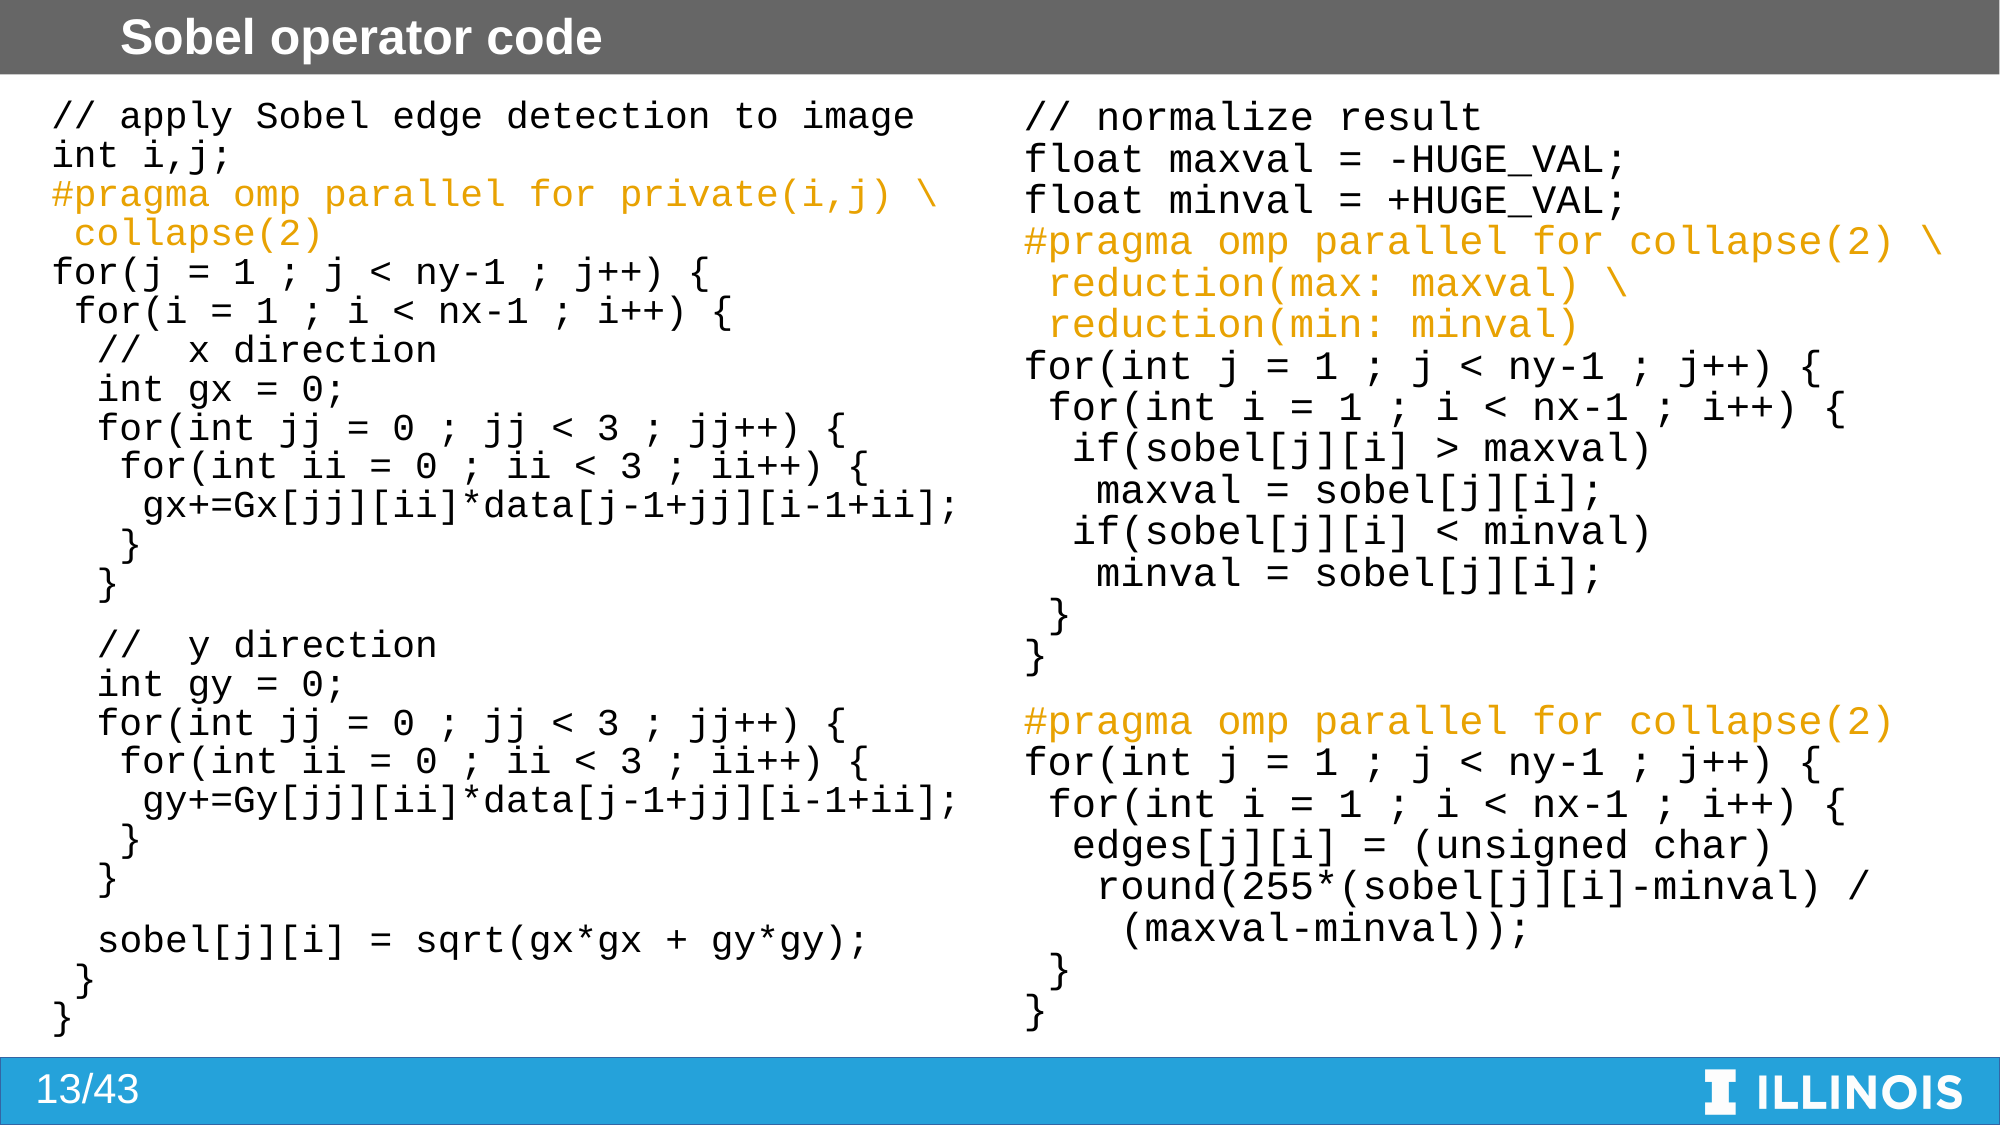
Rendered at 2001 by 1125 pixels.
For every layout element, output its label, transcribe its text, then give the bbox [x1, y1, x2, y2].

title Sobel operator code [0, 0, 2000, 75]
picture [1705, 1069, 1962, 1115]
list // normalize result float maxval = -HUGE_VAL; float minval = +HUGE_VAL; #pragma omp parallel for collapse(2) \ reduction(max: maxval) \ reduction(min: minval) for(int j = 1 ; j < ny-1 ; j++) { for(int i = 1 ; i < nx-1 ; i++) { if(sobel[j][i] > maxval) maxval = sobel[j][i]; if(sobel[j][i] < minval) minval = sobel[j][i]; } } #pragma omp parallel for collapse(2) for(int j = 1 ; j < ny-1 ; j++) { for(int i = 1 ; i < nx-1 ; i++) { edges[j][i] = (unsigned char) round(255*(sobel[j][i]-minval) / (maxval-minval)); } } [1023, 97, 1950, 1058]
list // apply Sobel edge detection to image int i,j; #pragma omp parallel for private(i,j) \ collapse(2) for(j = 1 ; j < ny-1 ; j++) { for(i = 1 ; i < nx-1 ; i++) { // x direction int gx = 0; for(int jj = 0 ; jj < 3 ; jj++) { for(int ii = 0 ; ii < 3 ; ii++) { gx+=Gx[jj][ii]*data[j-1+jj][i-1+ii]; } } // y direction int gy = 0; for(int jj = 0 ; jj < 3 ; jj++) { for(int ii = 0 ; ii < 3 ; ii++) { gy+=Gy[jj][ii]*data[j-1+jj][i-1+ii]; } } sobel[j][i] = sqrt(gx*gx + gy*gy); } } [51, 97, 978, 1058]
